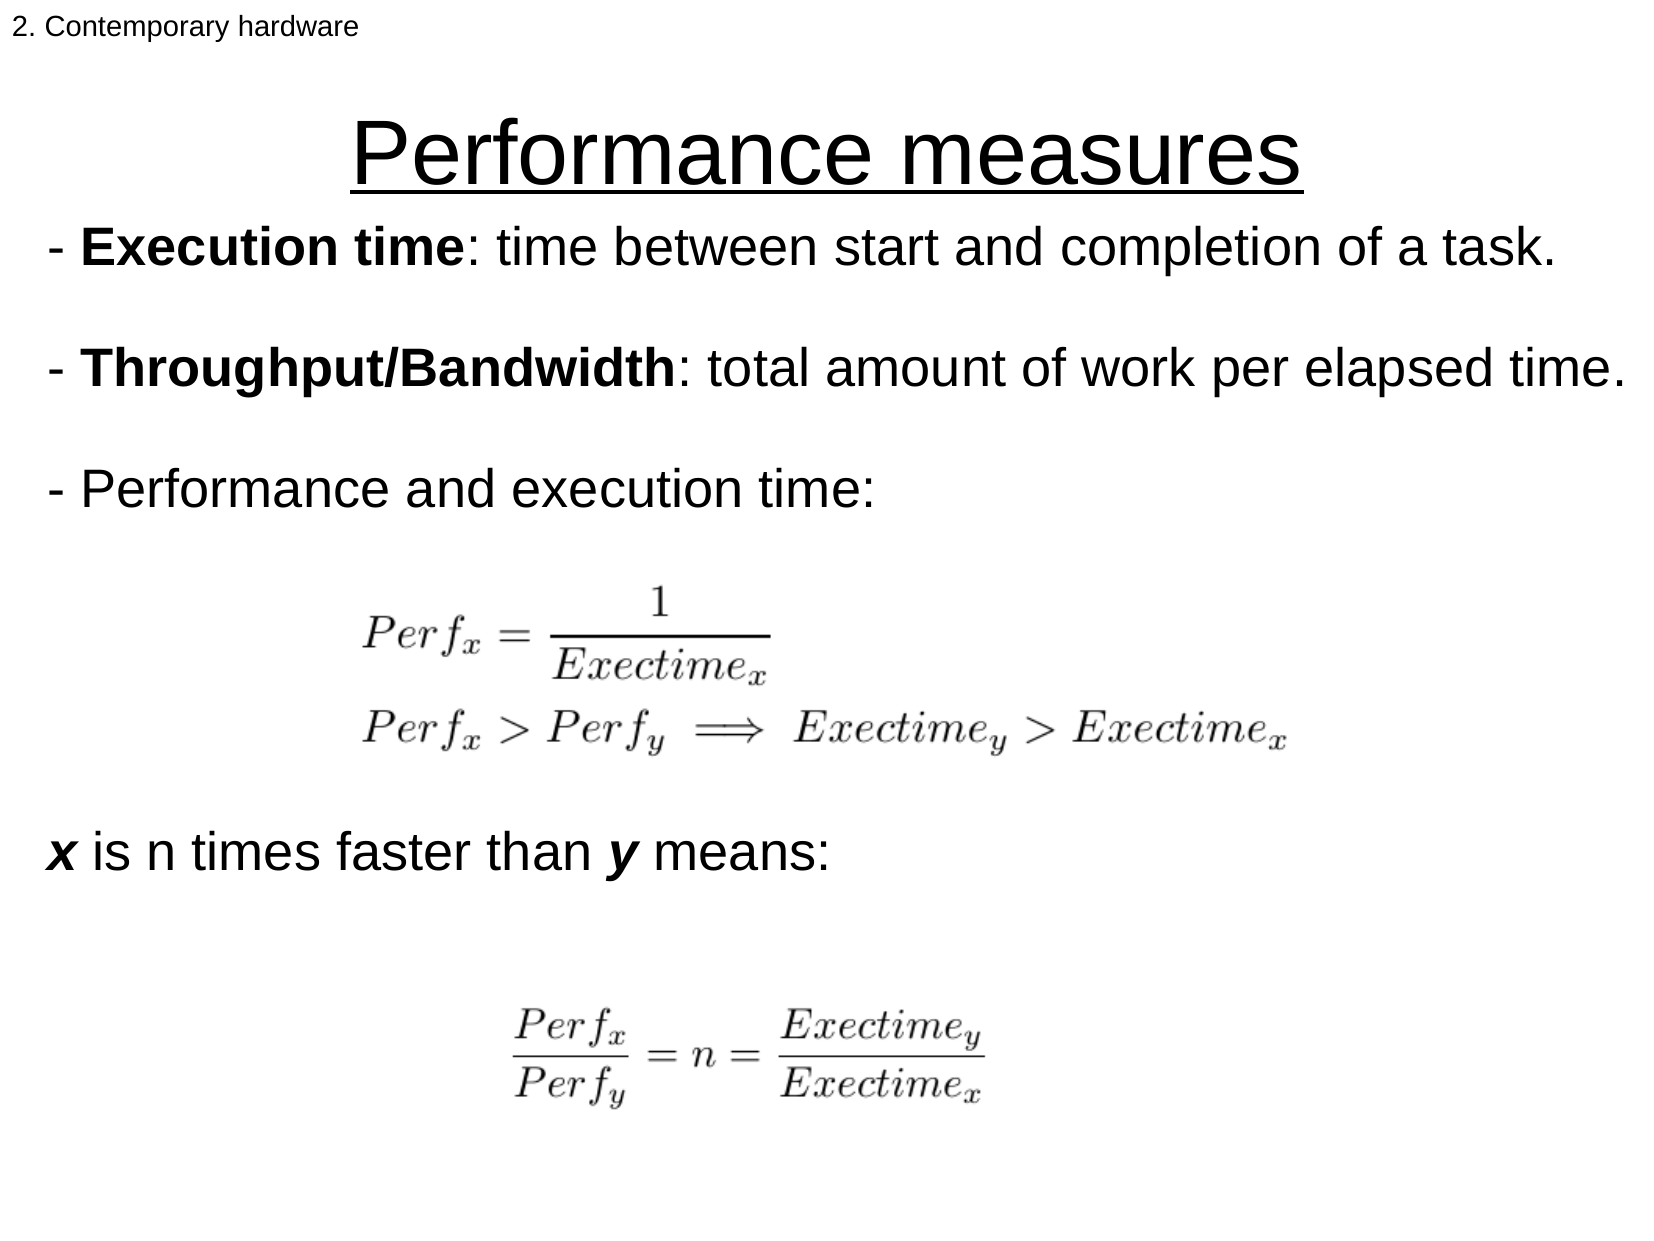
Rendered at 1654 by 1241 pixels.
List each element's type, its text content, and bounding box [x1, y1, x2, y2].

subtitle - Execution time: time between start and completion of a task. - Throughput/Bandwidth: total amount of work per elapsed time. - Performance and execution time: x is n times faster than y means: [47, 189, 1642, 910]
text_box 2. Contemporary hardware [11, 8, 815, 44]
picture [510, 958, 1004, 1111]
picture [330, 566, 1304, 767]
title Performance measures [82, 49, 1571, 189]
